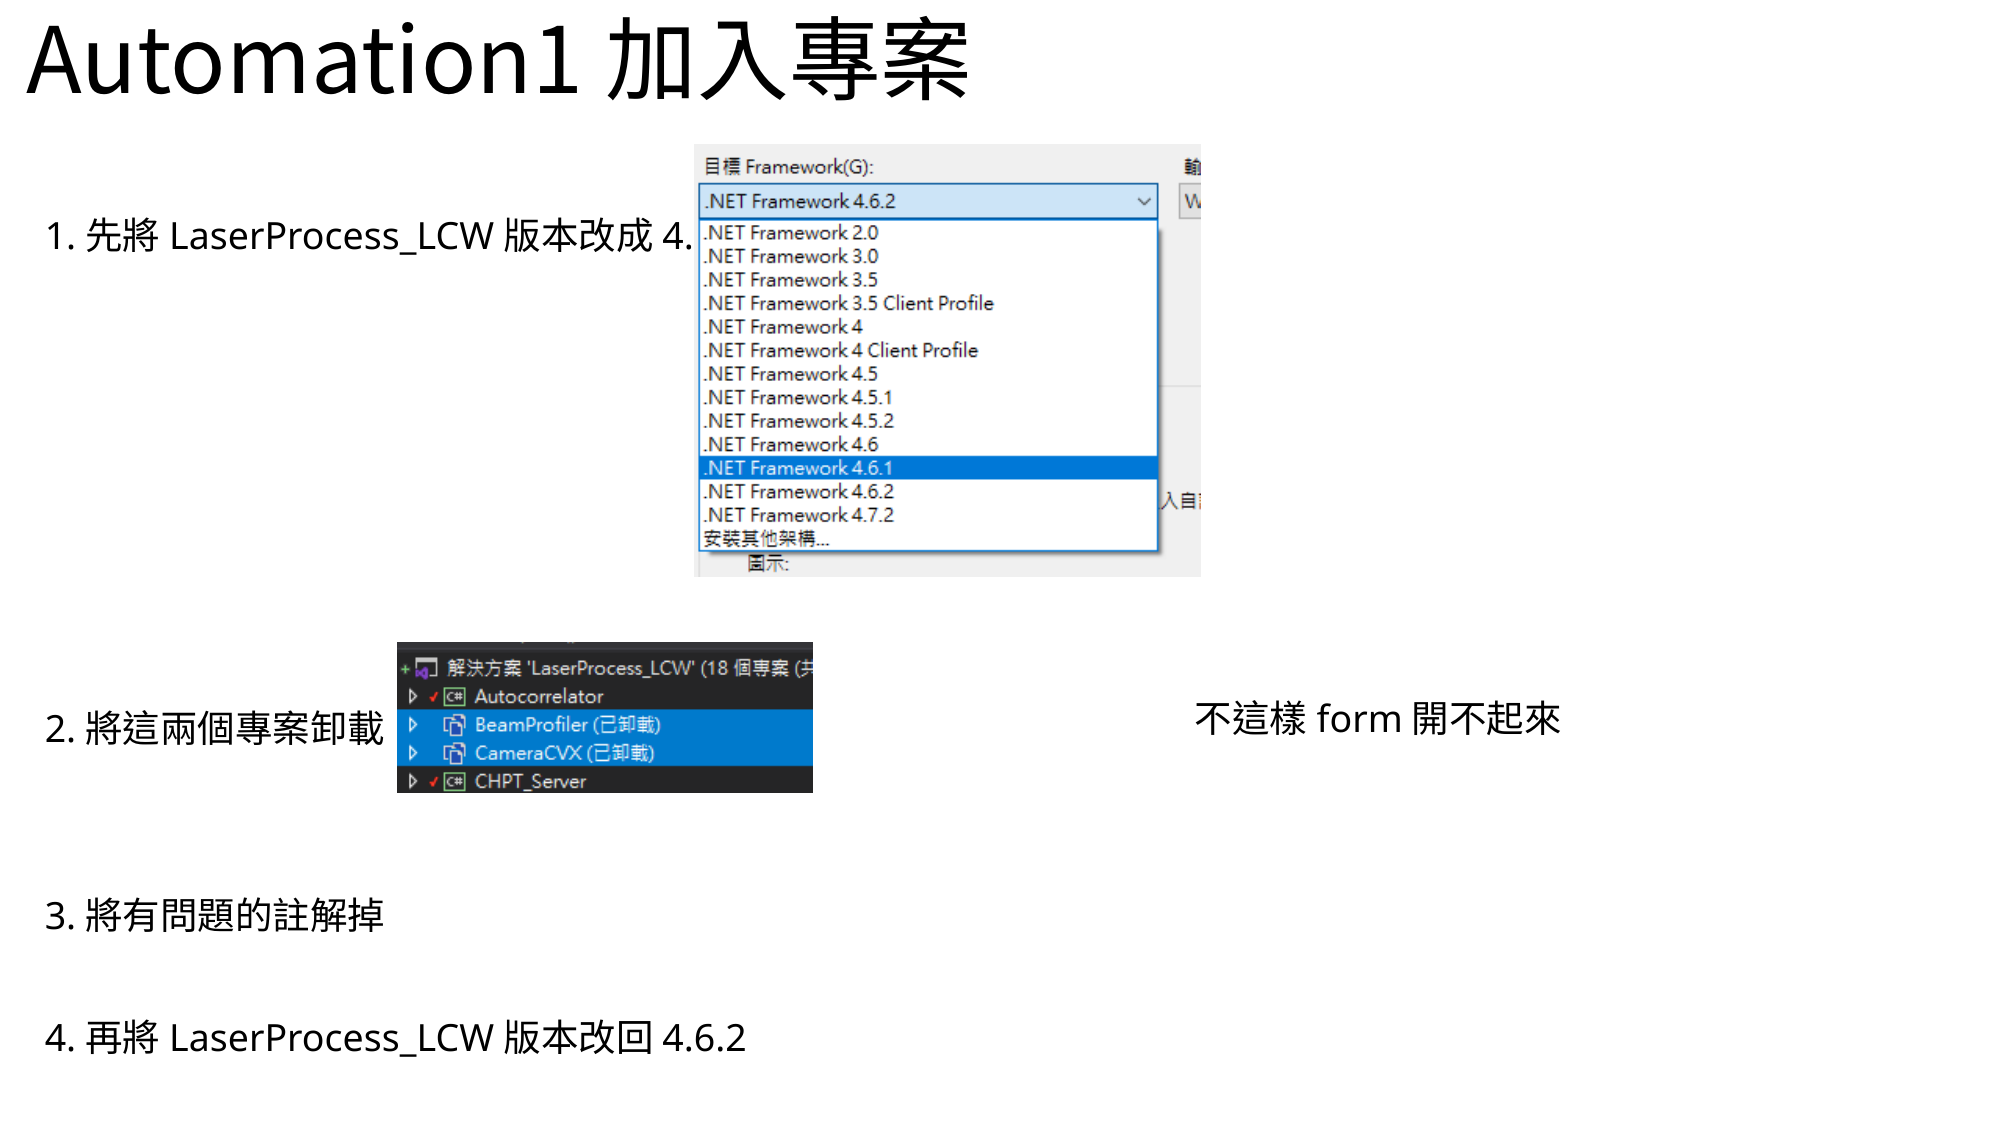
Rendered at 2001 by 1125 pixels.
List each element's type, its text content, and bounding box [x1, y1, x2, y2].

text_box 不這樣form開不起來 [1180, 687, 2000, 748]
picture [694, 144, 1201, 577]
text_box 3.將有問題的註解掉 [29, 884, 1051, 945]
text_box 2.將這兩個專案卸載 [29, 698, 1051, 758]
title Automation1加入專案 [11, 7, 1737, 225]
text_box 4.再將LaserProcess_LCW版本改回4.6.2 [29, 1006, 1051, 1067]
text_box 1.先將LaserProcess_LCW版本改成4.6.1 [29, 204, 694, 265]
picture [397, 758, 813, 793]
picture [397, 642, 813, 698]
